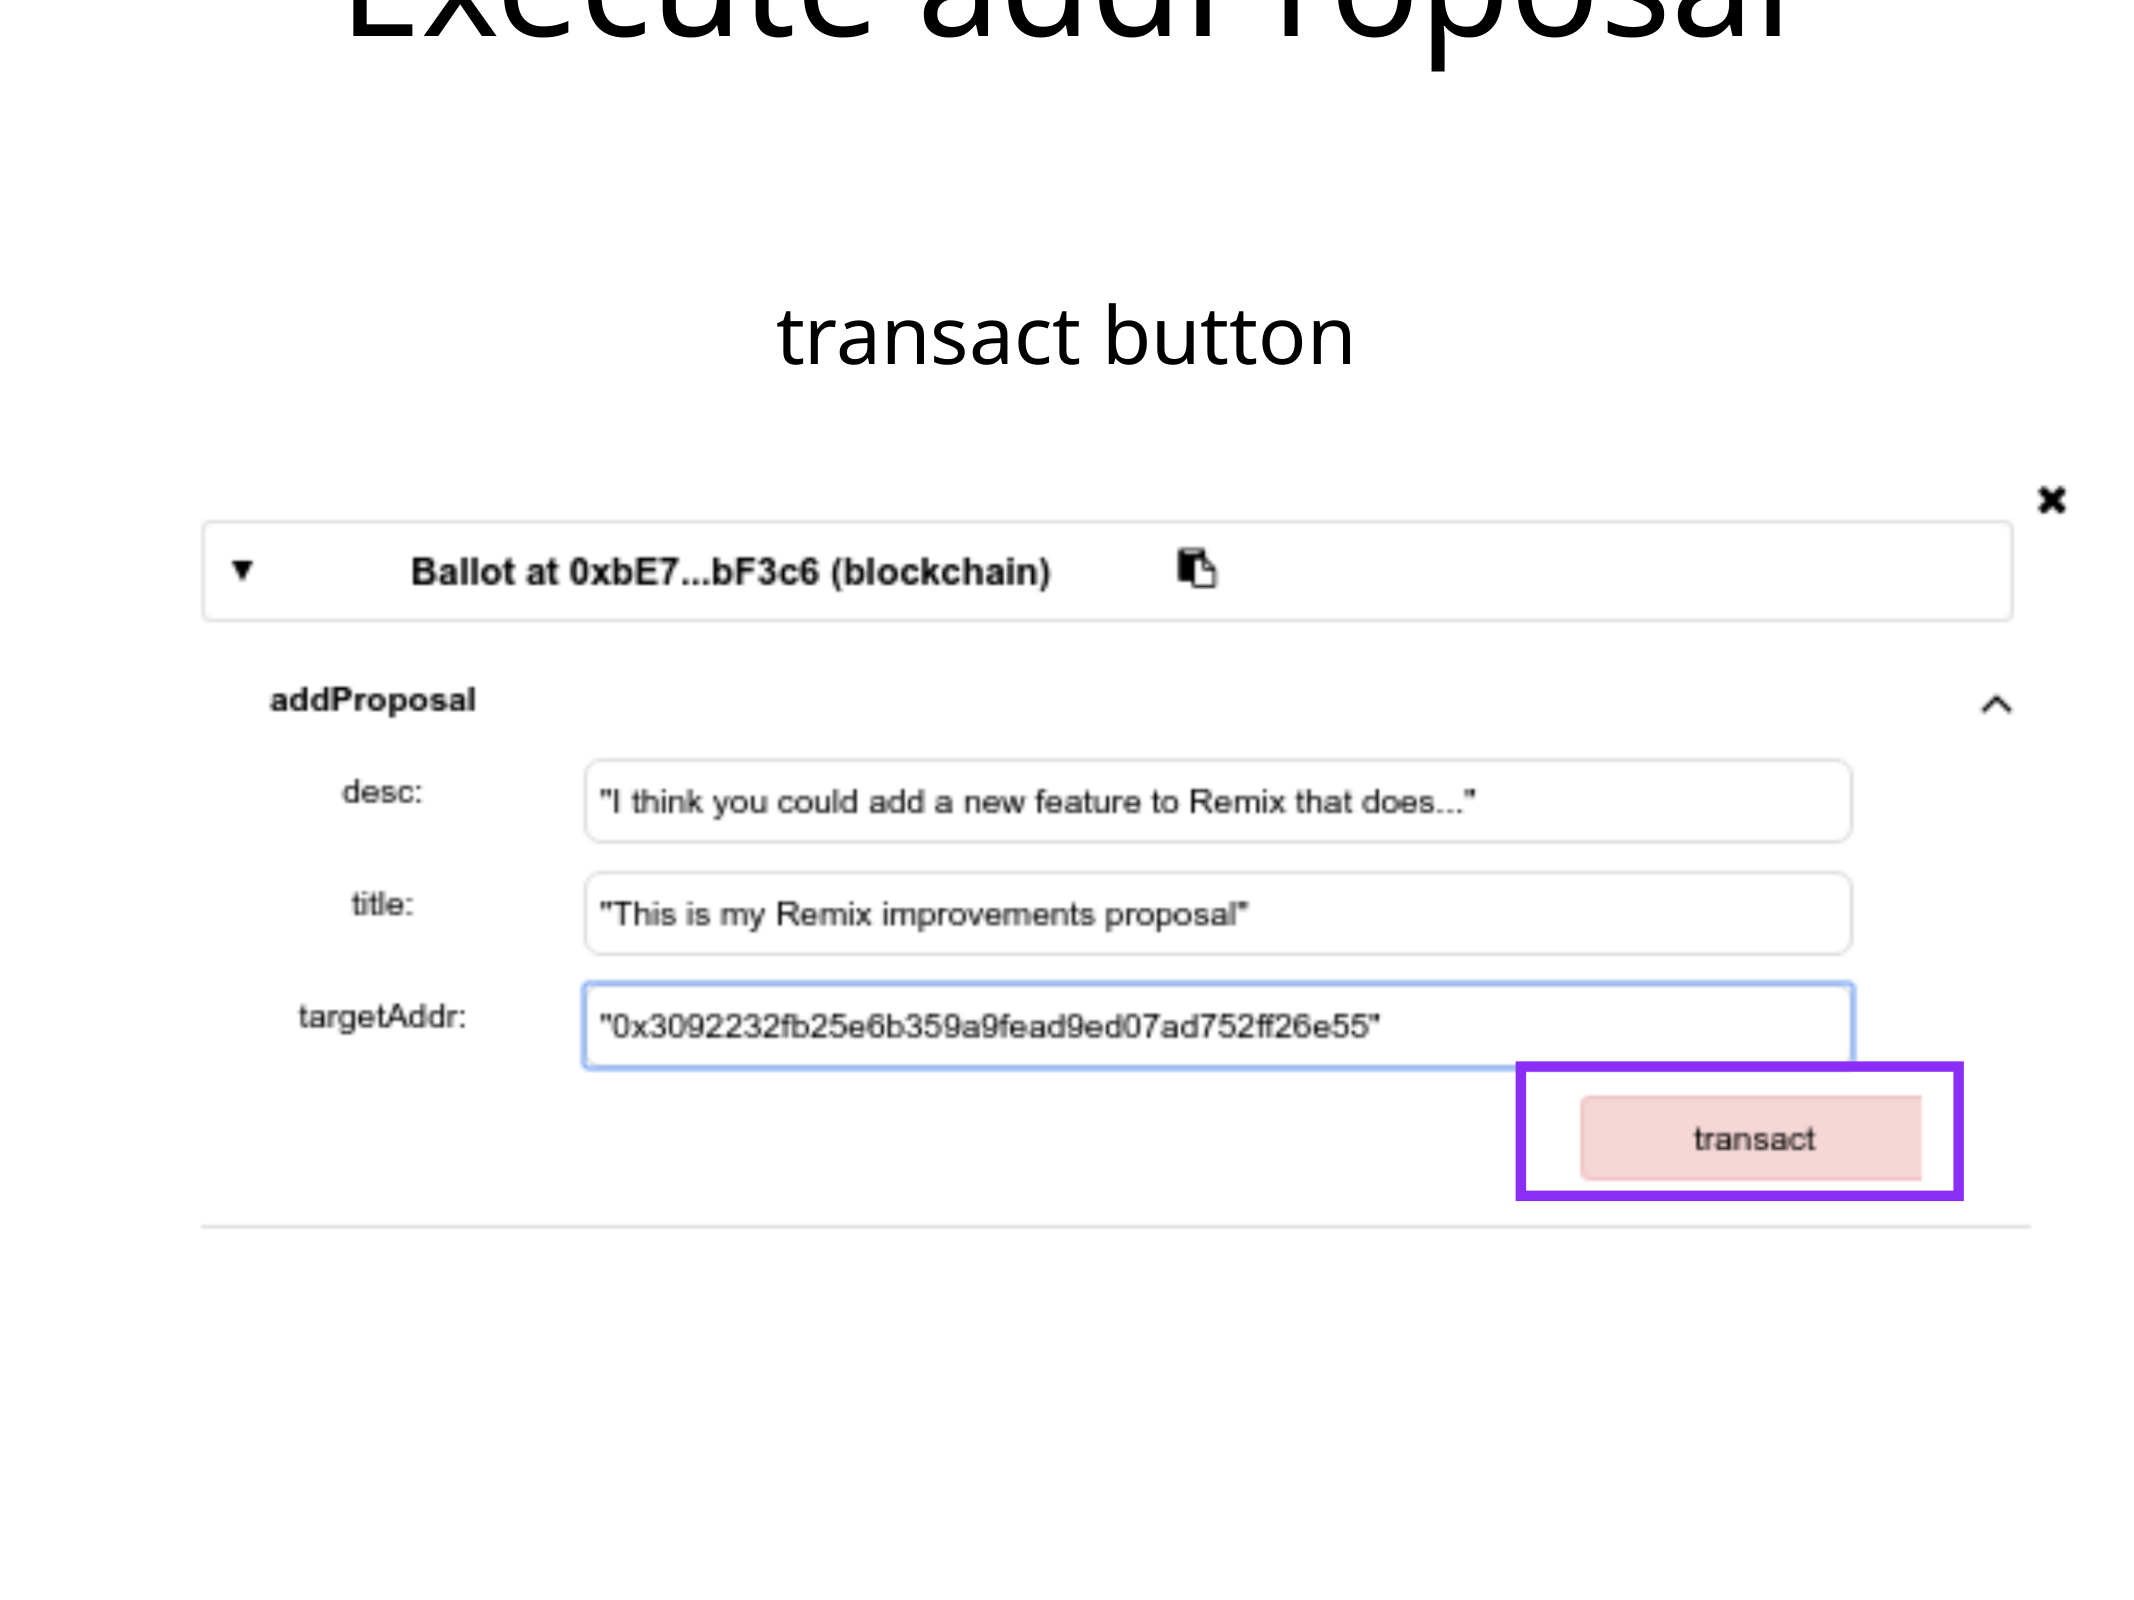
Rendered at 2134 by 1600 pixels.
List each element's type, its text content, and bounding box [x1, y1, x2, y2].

subtitle transact button ( when dependencies.js is the active file ) [112, 277, 2021, 465]
picture [98, 465, 2114, 1272]
title Execute addProposal [69, 0, 2064, 423]
